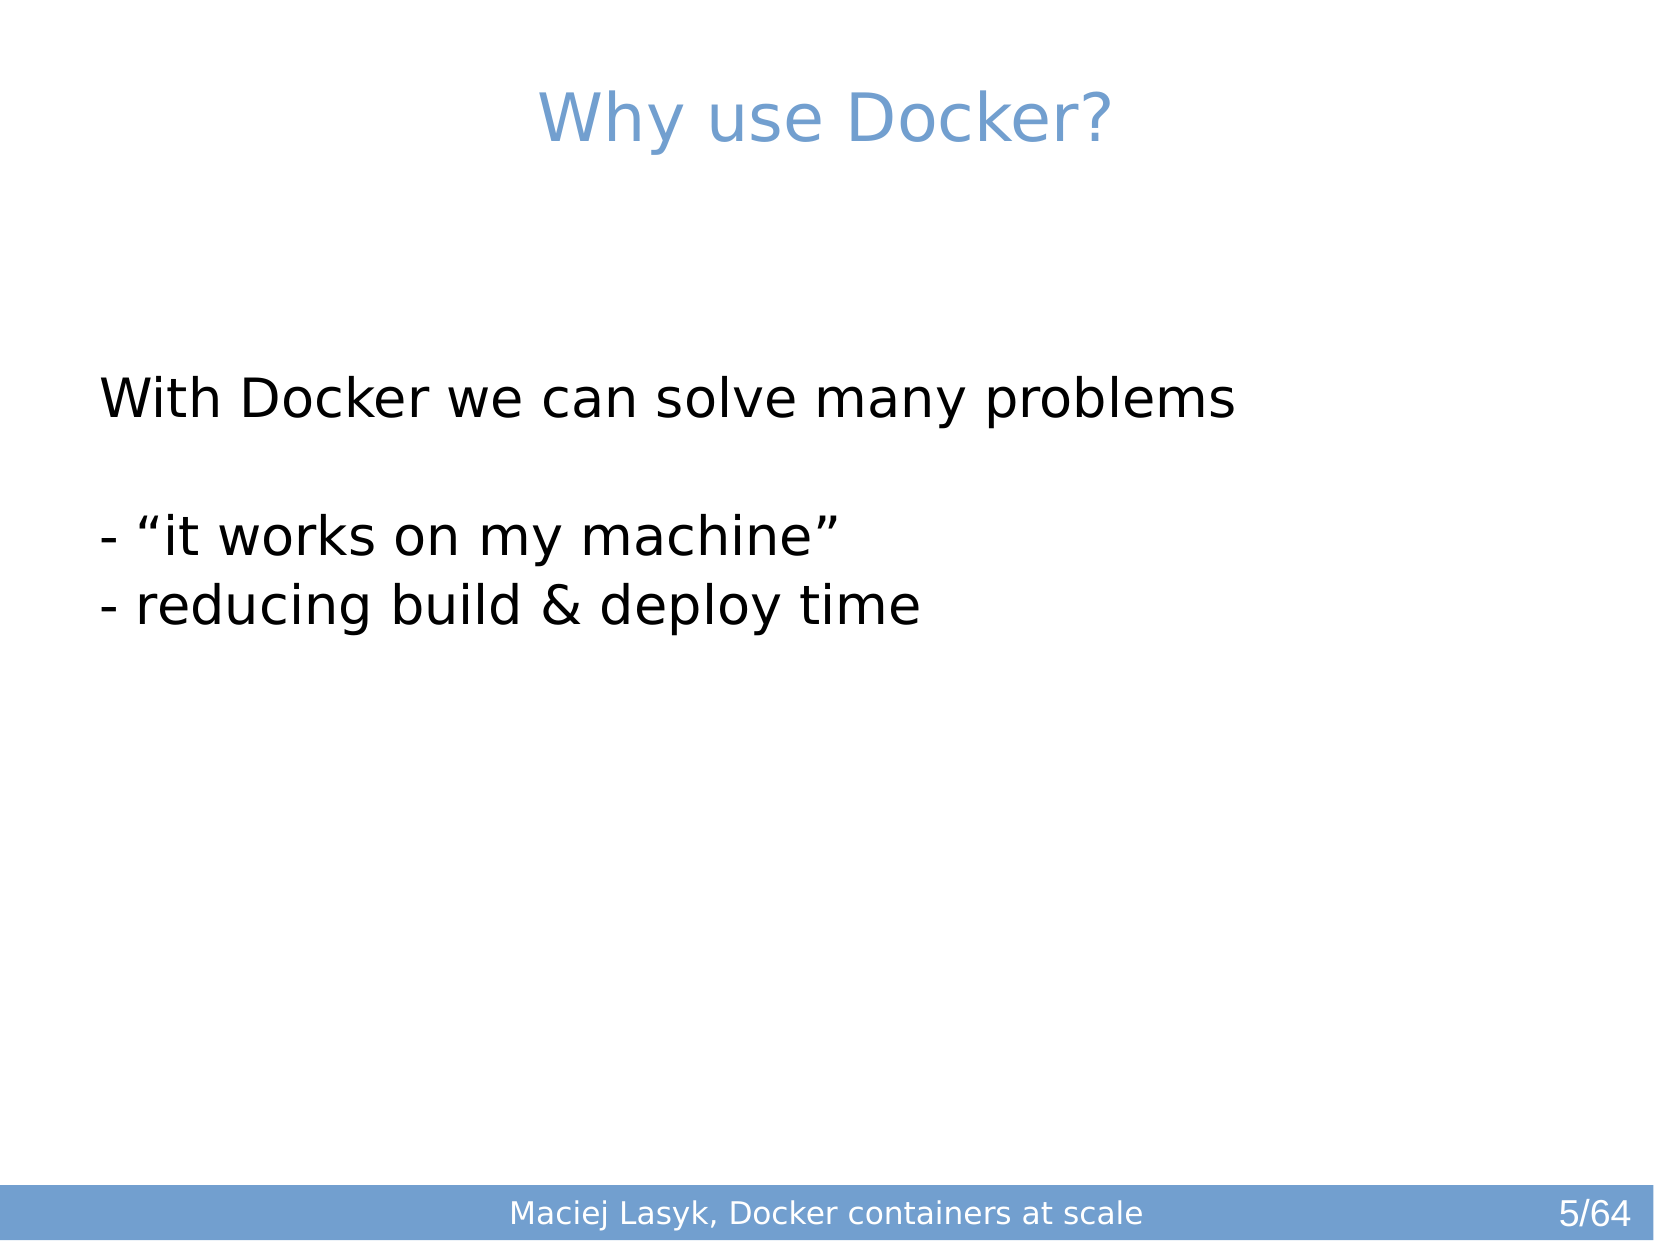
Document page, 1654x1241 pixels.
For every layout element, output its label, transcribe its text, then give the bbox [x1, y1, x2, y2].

text_box 5/64 [1533, 1185, 1647, 1241]
text_box Why use Docker? [523, 72, 1131, 166]
text_box [0, 1185, 1533, 1241]
text_box Maciej Lasyk, Docker containers at scale [494, 1188, 1160, 1240]
text_box With Docker we can solve many problems - “it works on my machine” - reducing build & deploy time [84, 360, 1254, 645]
text_box [1647, 1185, 1654, 1241]
